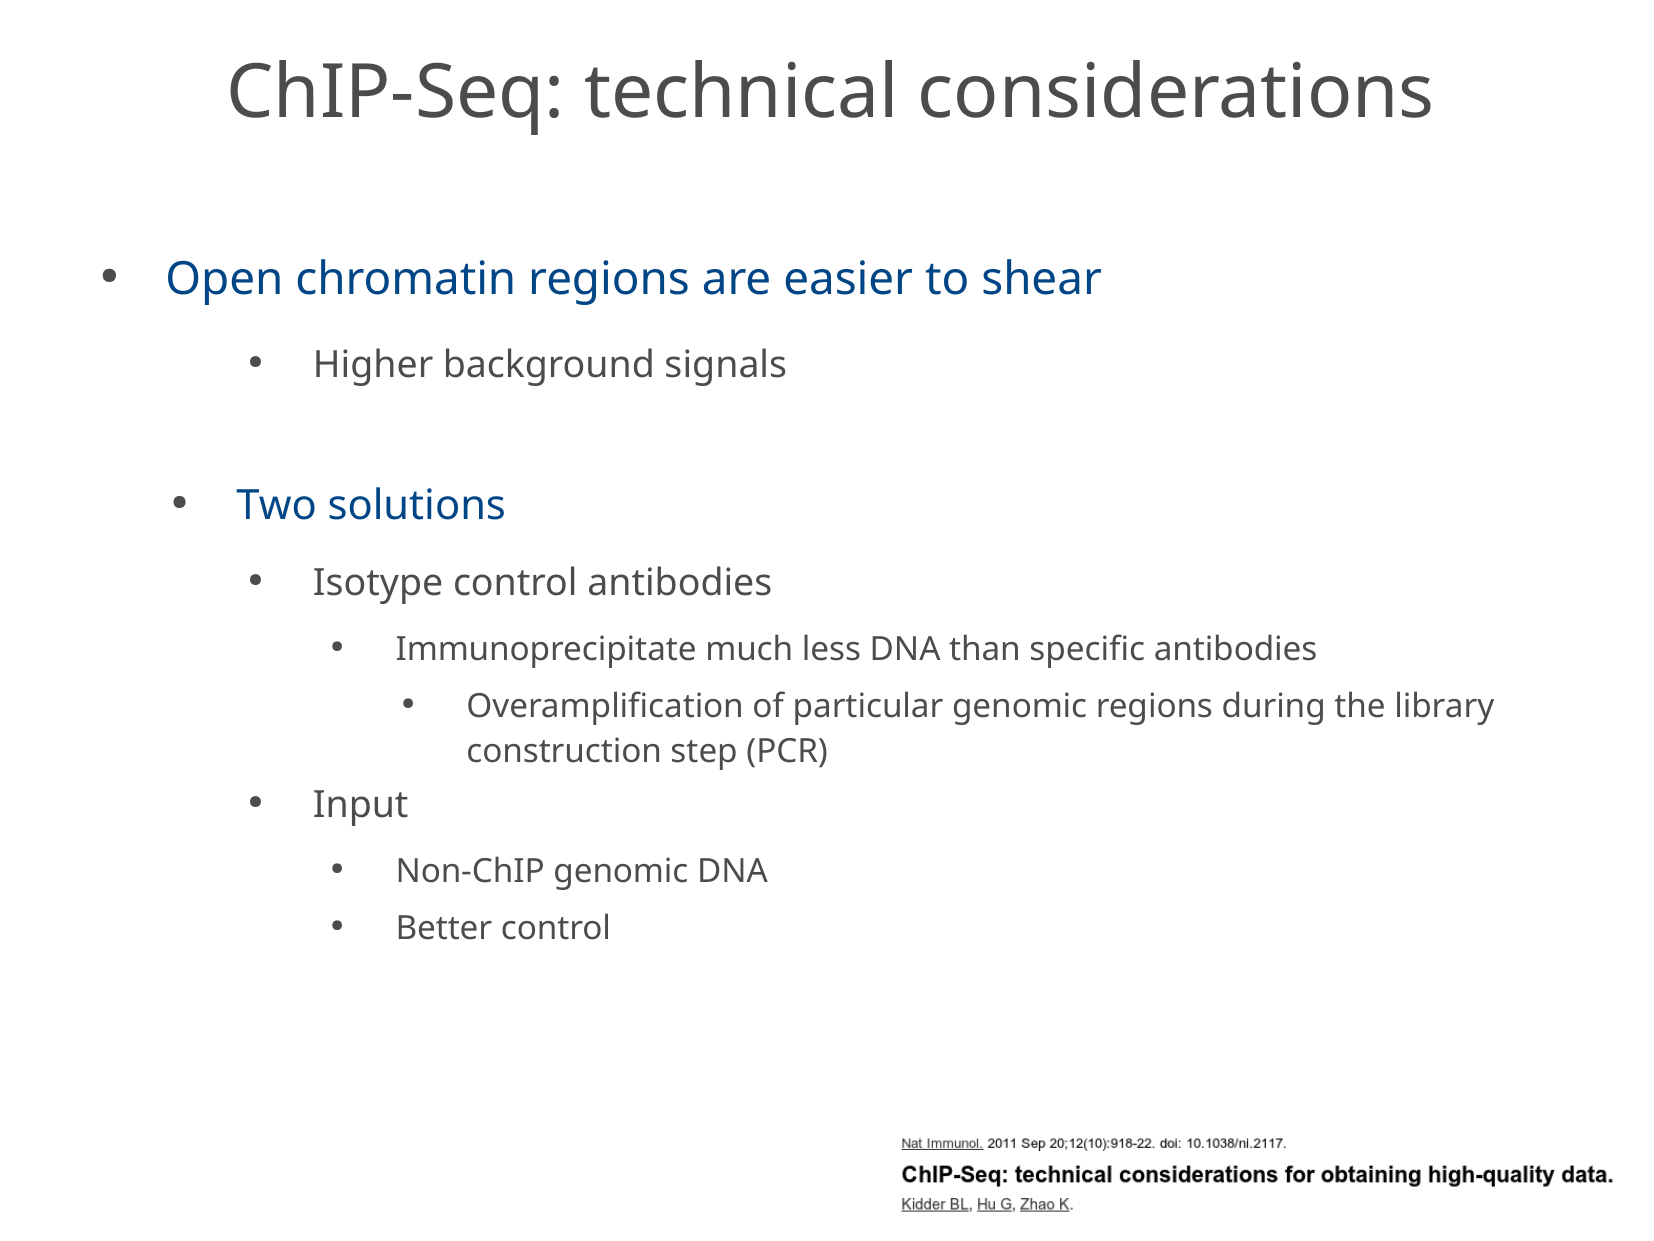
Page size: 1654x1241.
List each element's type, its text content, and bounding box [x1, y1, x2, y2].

list Open chromatin regions are easier to shear Higher background signals Two solutions Isotype control antibodies Immunoprecipitate much less DNA than specific antibodies Overamplification of particular genomic regions during the library construction step (PCR) Input Non-ChIP genomic DNA Better control [82, 245, 1538, 965]
picture [892, 1127, 1619, 1220]
title ChIP-Seq: technical considerations [86, 37, 1576, 139]
